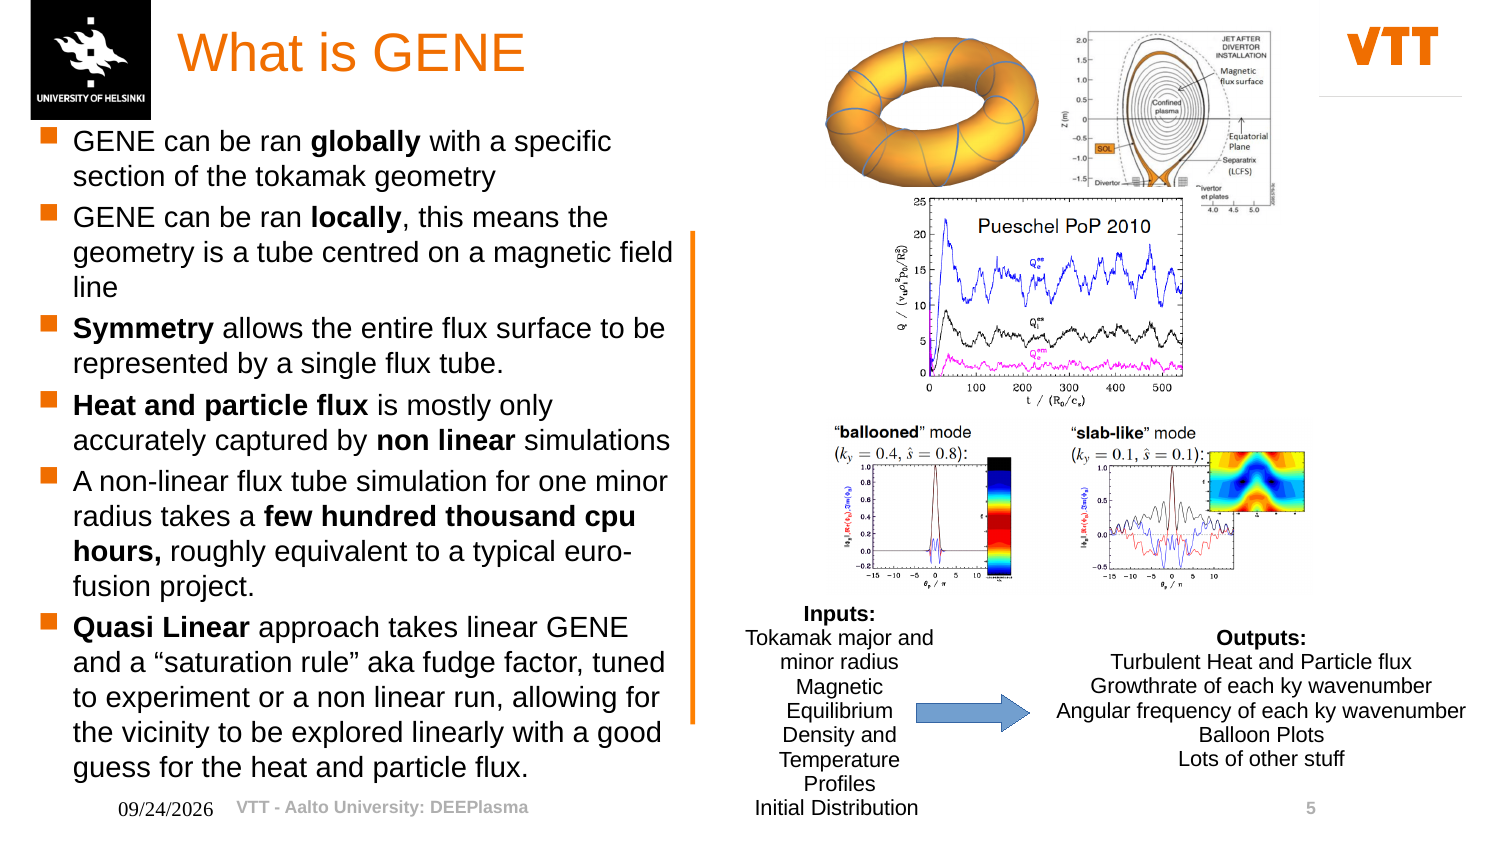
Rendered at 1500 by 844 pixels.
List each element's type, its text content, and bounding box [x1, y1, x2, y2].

text_box Outputs: Turbulent Heat and Particle flux Growthrate of each ky wavenumber Angular frequency of each ky wavenumber Balloon Plots Lots of other stuff [1023, 618, 1500, 844]
picture [30, 0, 151, 120]
title What is GENE [177, 19, 1317, 81]
picture [825, 26, 1282, 413]
text_box Inputs: Tokamak major and minor radius Magnetic Equilibrium Density and Temperature Profiles Initial Distribution [727, 594, 953, 828]
list GENE can be ran globally with a specific section of the tokamak geometry GENE can be ran locally, this means the geometry is a tube centred on a magnetic field line Symmetry allows the entire flux surface to be represented by a single flux tube. Heat and particle flux is mostly only accurately captured by non linear simulations A non-linear flux tube simulation for one minor radius takes a few hundred thousand cpu hours, roughly equivalent to a typical euro-fusion project. Quasi Linear approach takes linear GENE and a “saturation rule” aka fudge factor, tuned to experiment or a non linear run, allowing for the vicinity to be explored linearly with a good guess for the heat and particle flux. [37, 122, 676, 603]
text_box [916, 694, 1023, 732]
picture [826, 417, 1313, 595]
